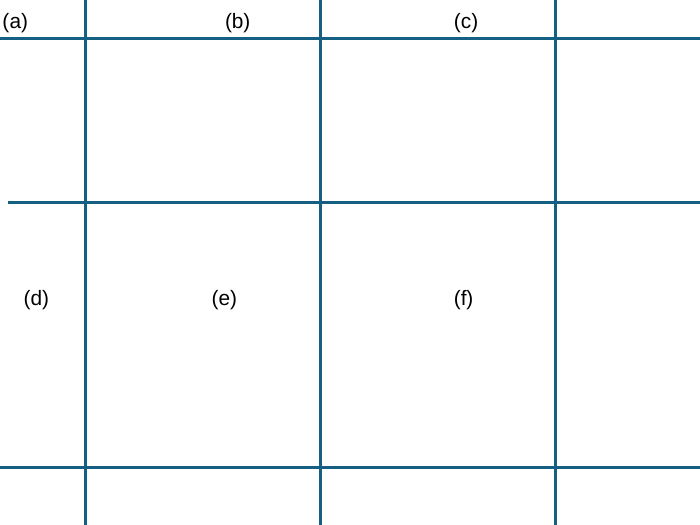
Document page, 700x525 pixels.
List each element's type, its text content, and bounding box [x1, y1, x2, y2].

text_box (f) [438, 277, 490, 318]
text_box (d) [8, 277, 65, 318]
text_box (c) [438, 0, 495, 45]
text_box (a) [0, 0, 44, 45]
text_box (b) [210, 0, 267, 45]
text_box (e) [196, 277, 253, 318]
